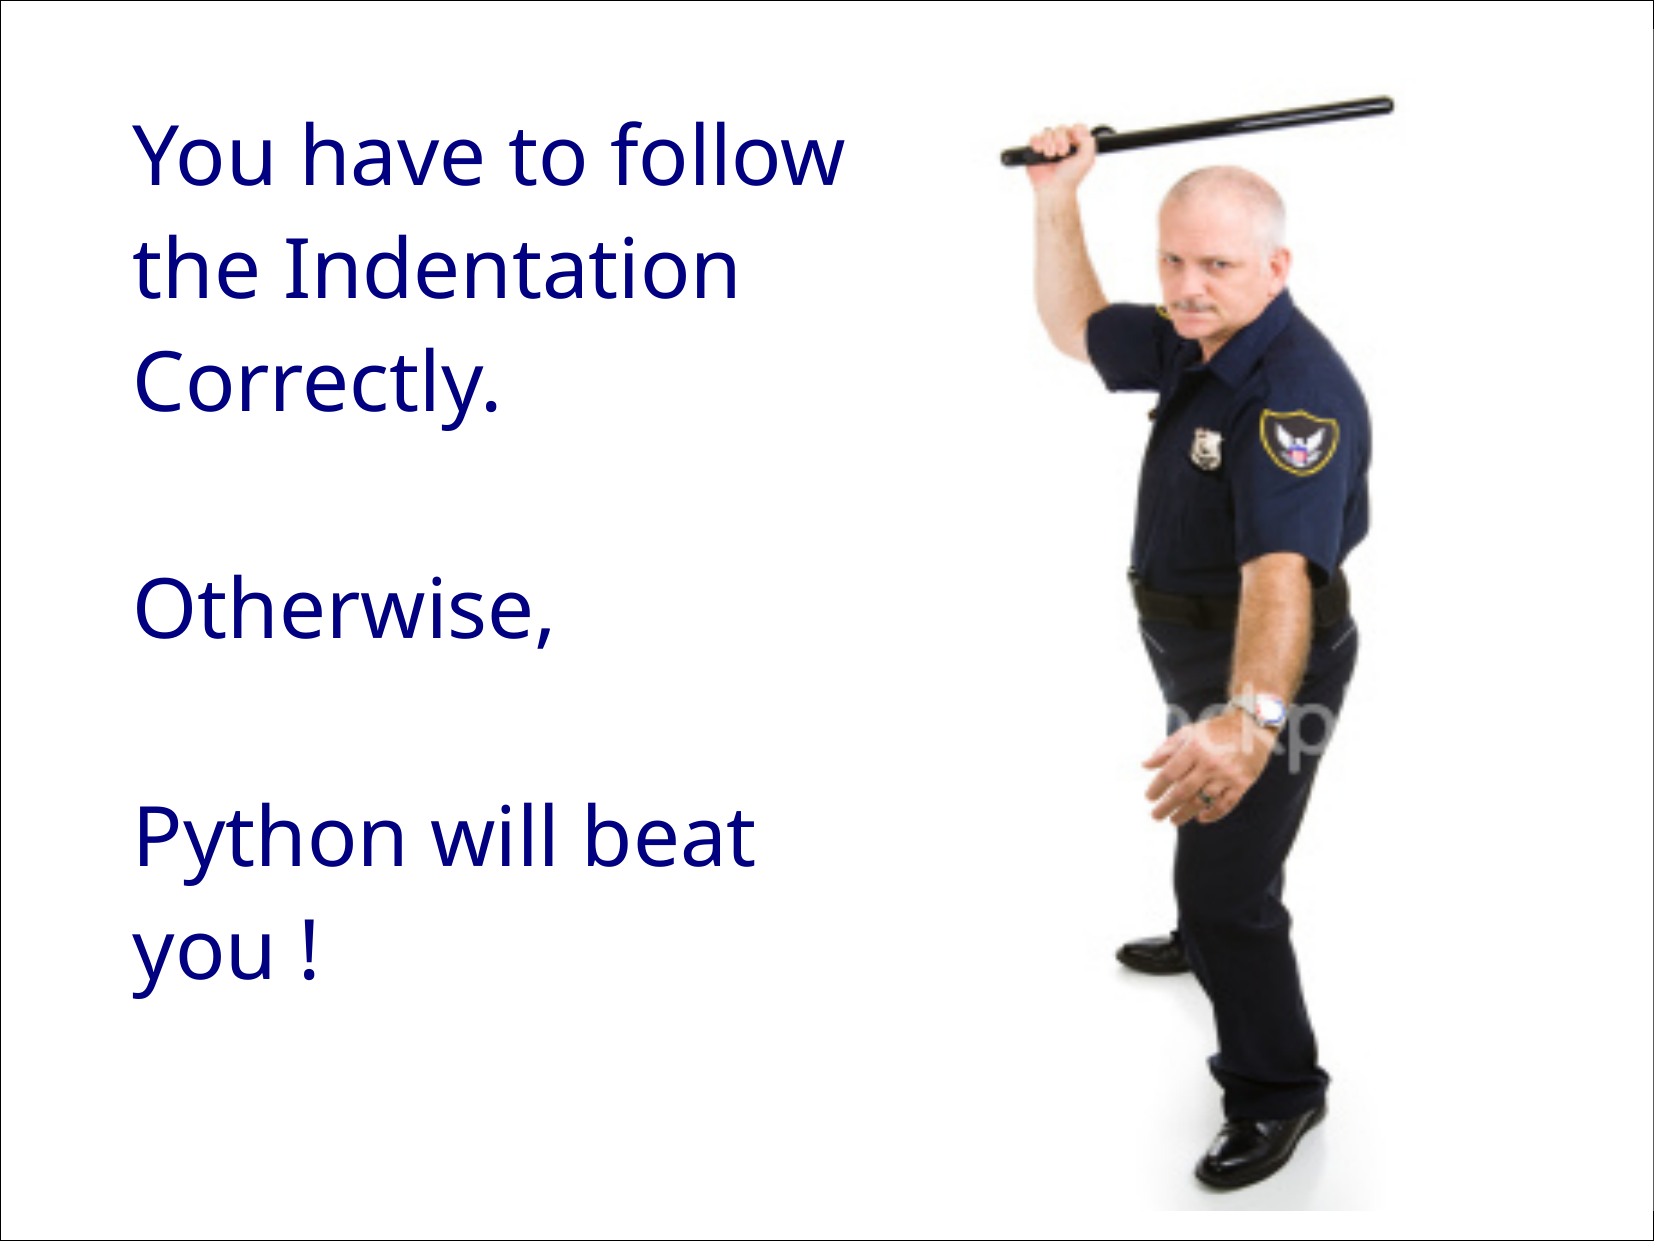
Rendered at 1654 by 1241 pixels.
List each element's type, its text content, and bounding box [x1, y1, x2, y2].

picture [826, 29, 1654, 1211]
text_box [188, 964, 212, 974]
text_box [151, 964, 156, 972]
text_box [0, 0, 1654, 1241]
text_box You have to follow the Indentation Correctly. Otherwise, Python will beat you ! [118, 88, 975, 964]
text_box [239, 964, 261, 974]
